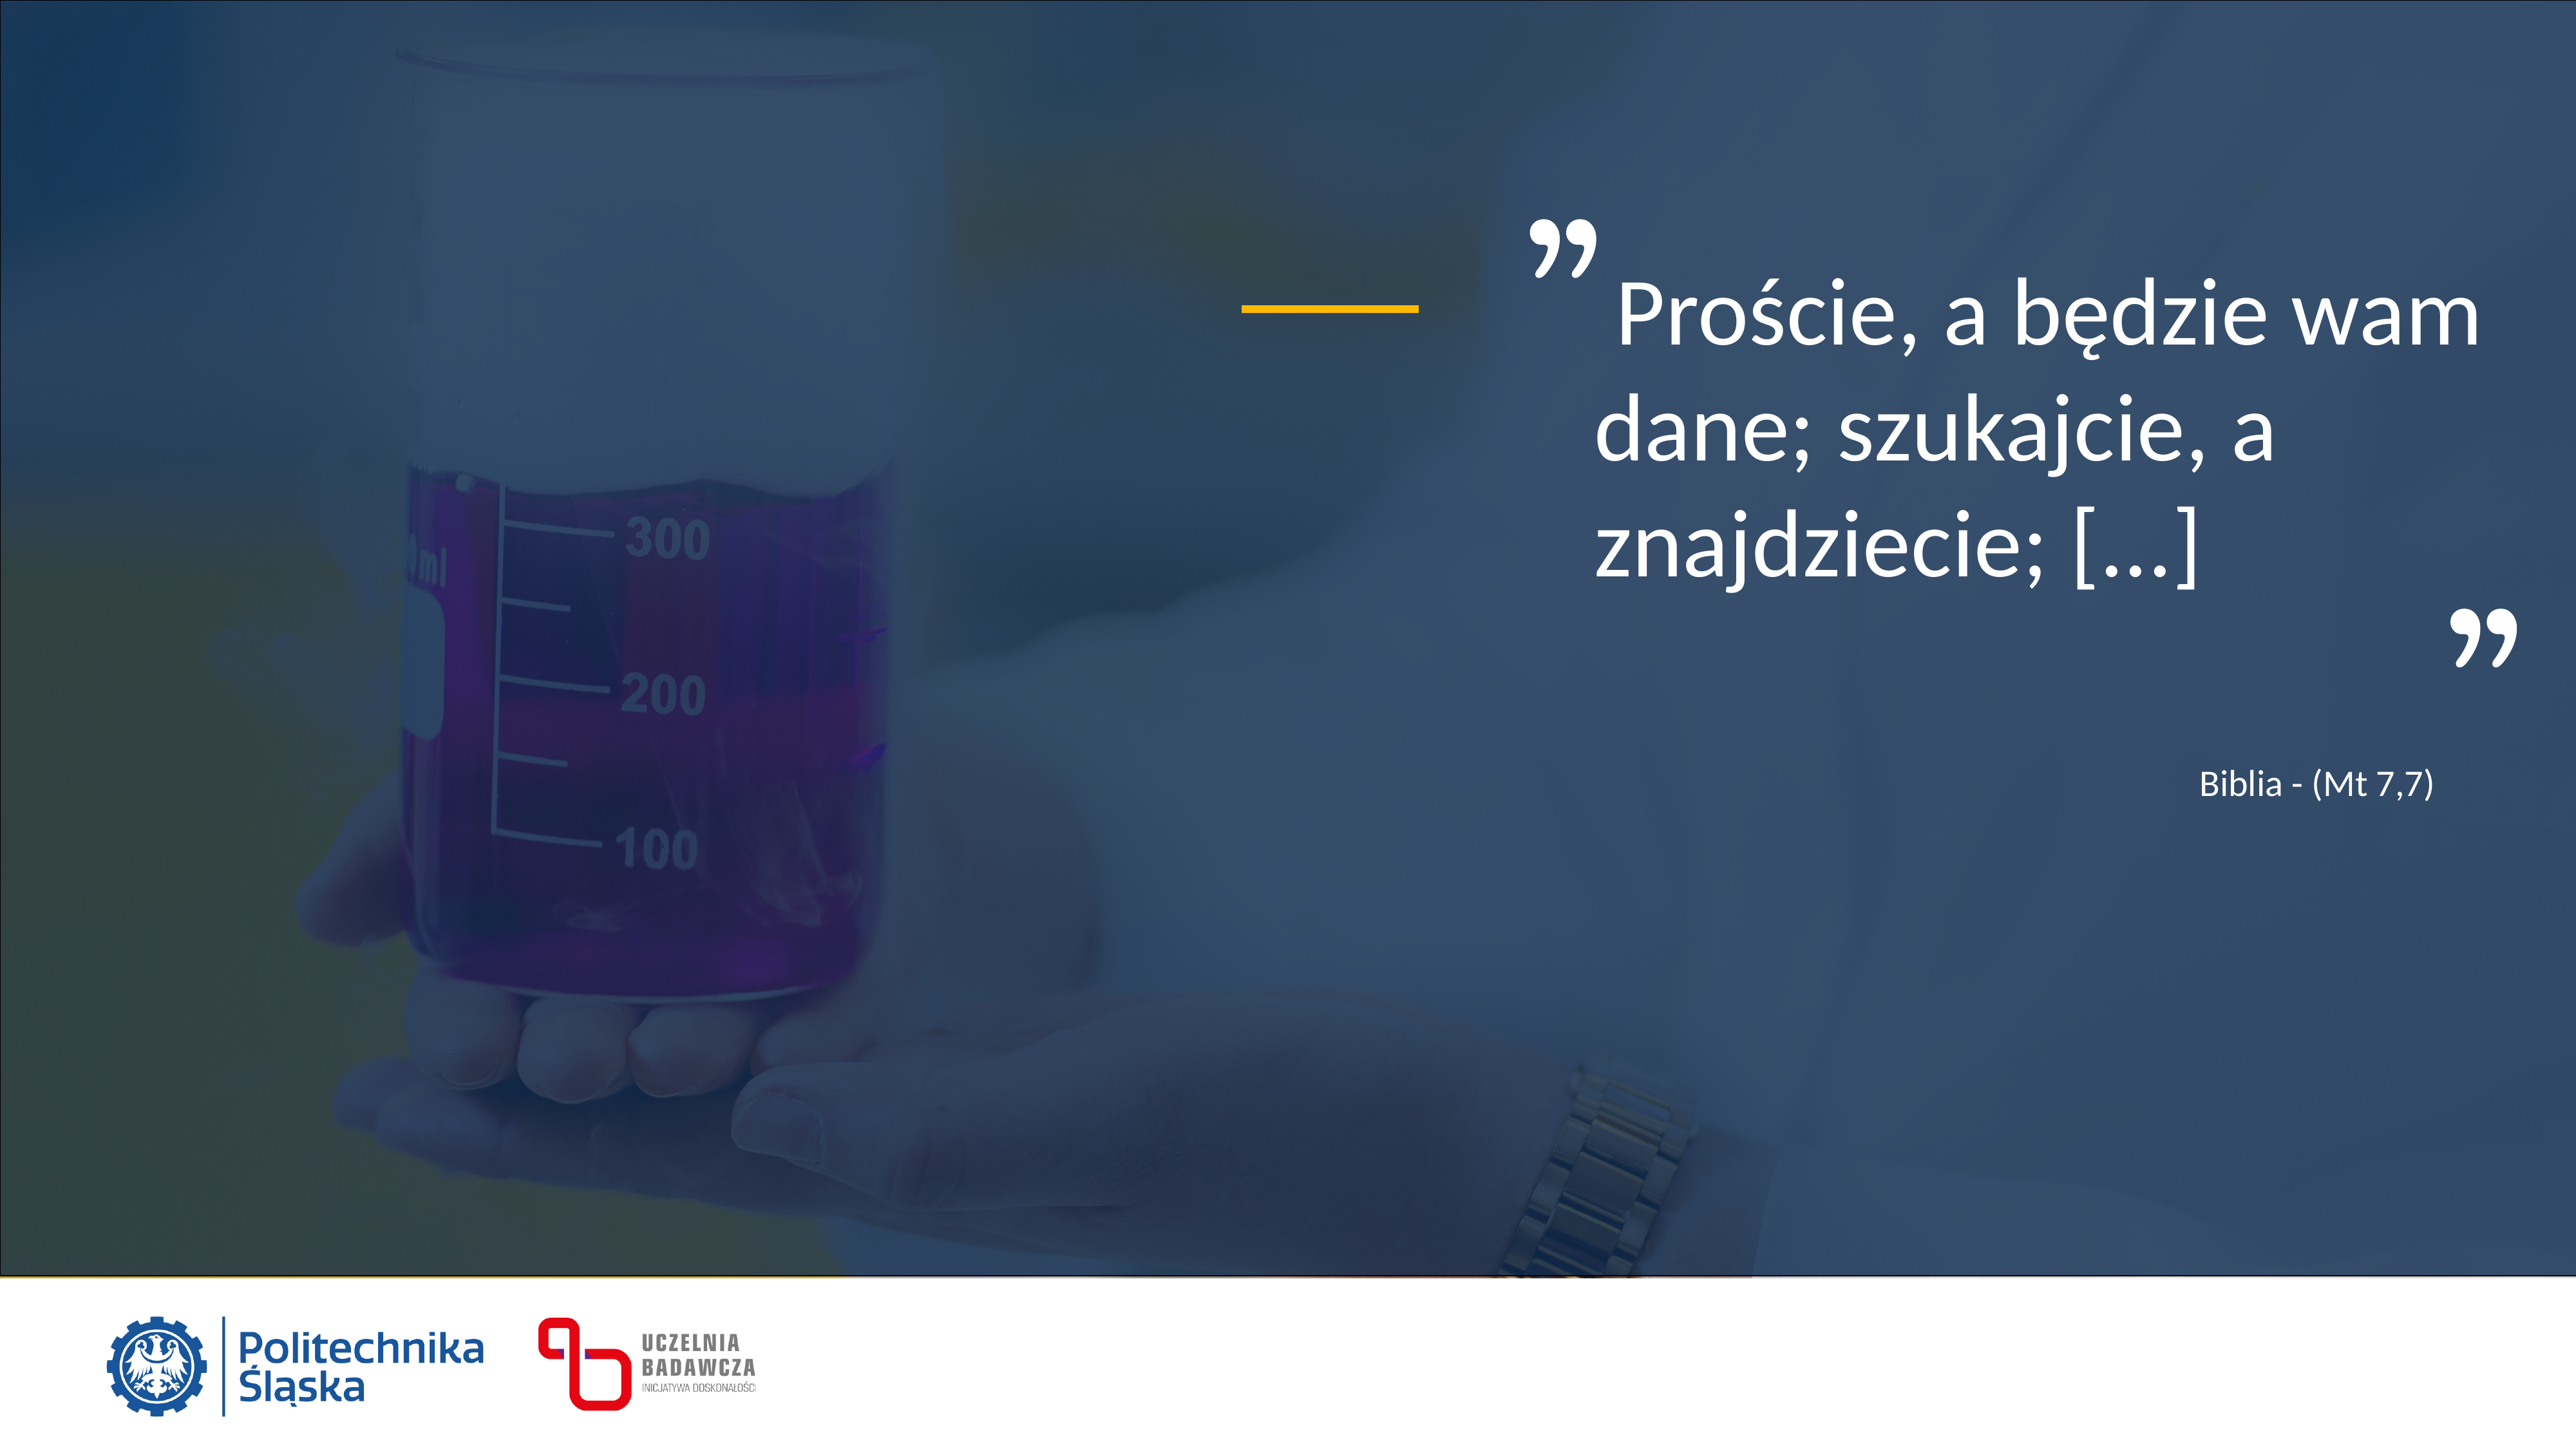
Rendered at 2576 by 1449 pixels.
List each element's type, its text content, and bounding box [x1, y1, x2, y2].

text_box Biblia - (Mt 7,7) [2199, 759, 2576, 804]
picture [0, 1276, 2576, 1449]
text_box [0, 0, 2576, 1276]
text_box Proście, a będzie wam dane; szukajcie, a znajdziecie; [...] [1594, 248, 2484, 596]
